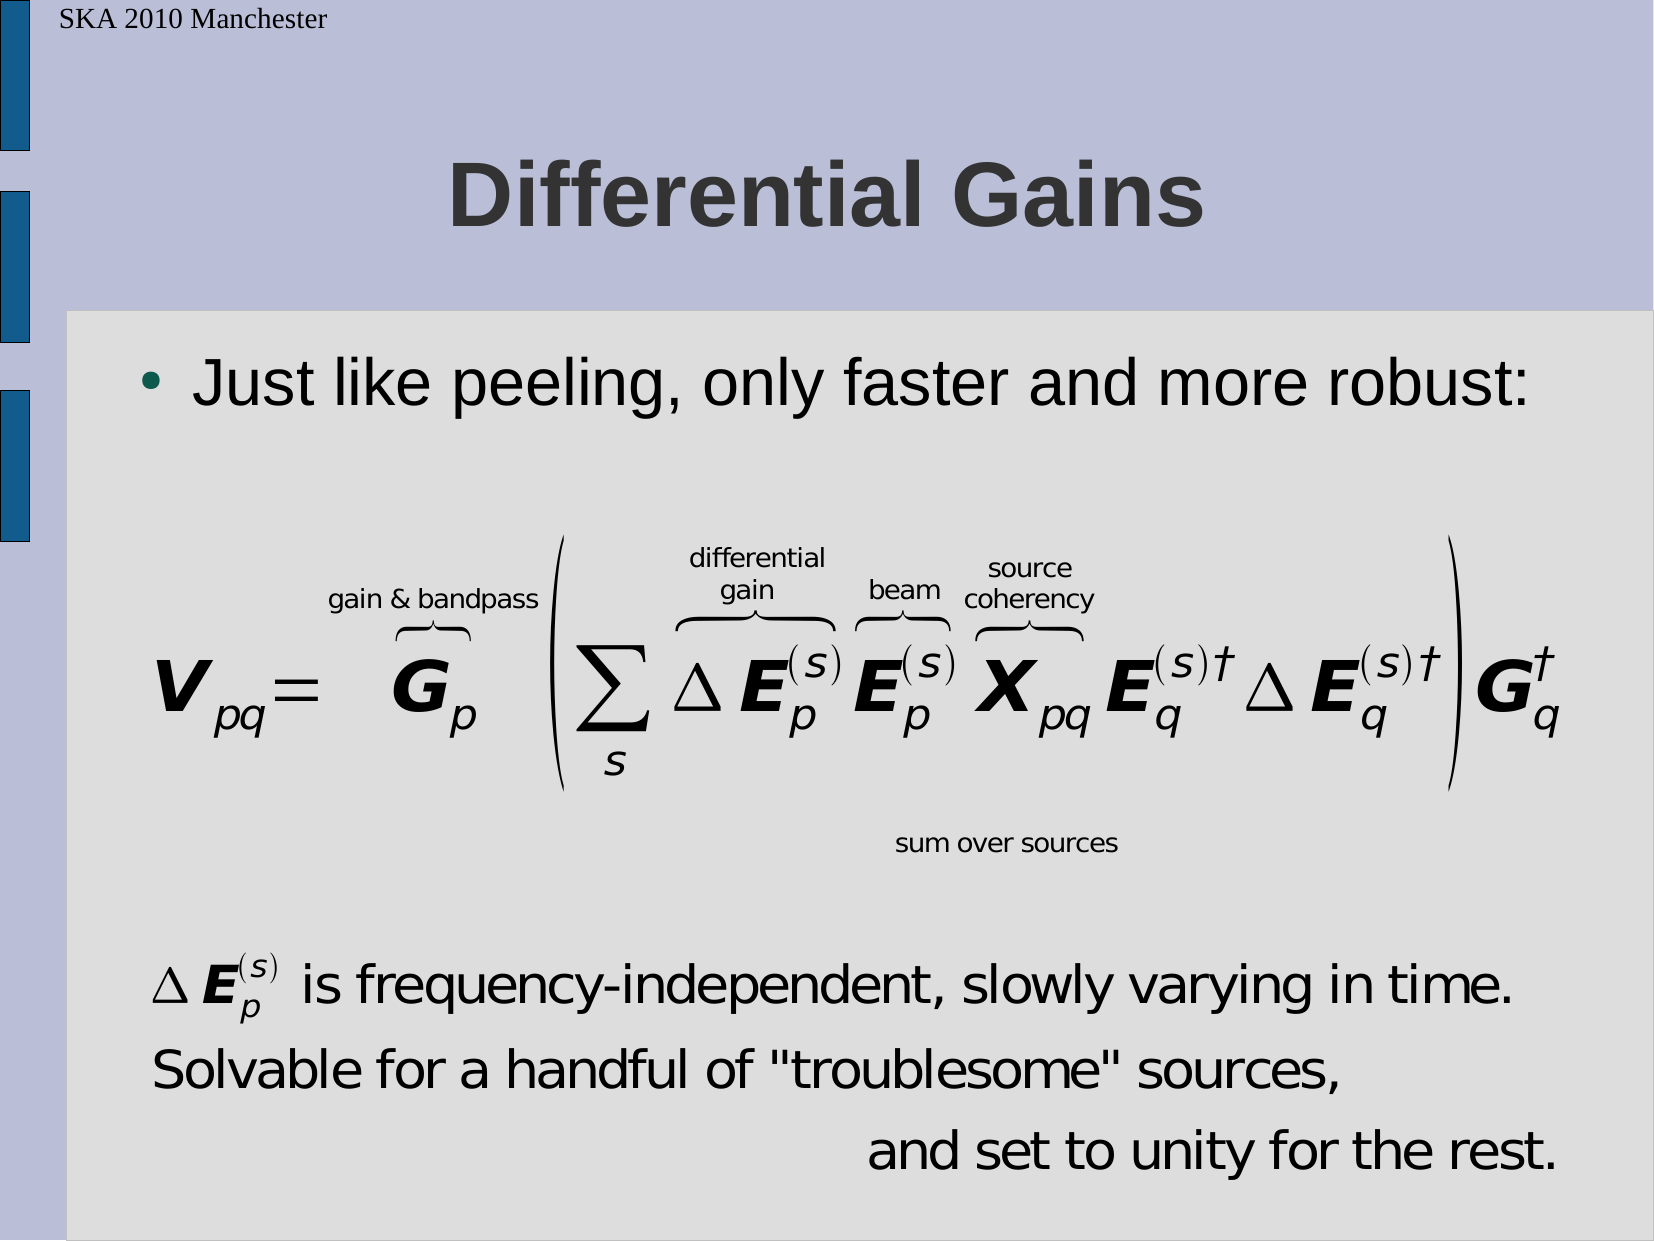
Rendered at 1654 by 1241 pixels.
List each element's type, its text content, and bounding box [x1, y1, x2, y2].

title Differential Gains [121, 91, 1534, 299]
list Just like peeling, only faster and more robust: [121, 344, 1534, 495]
chart [145, 531, 1565, 1185]
